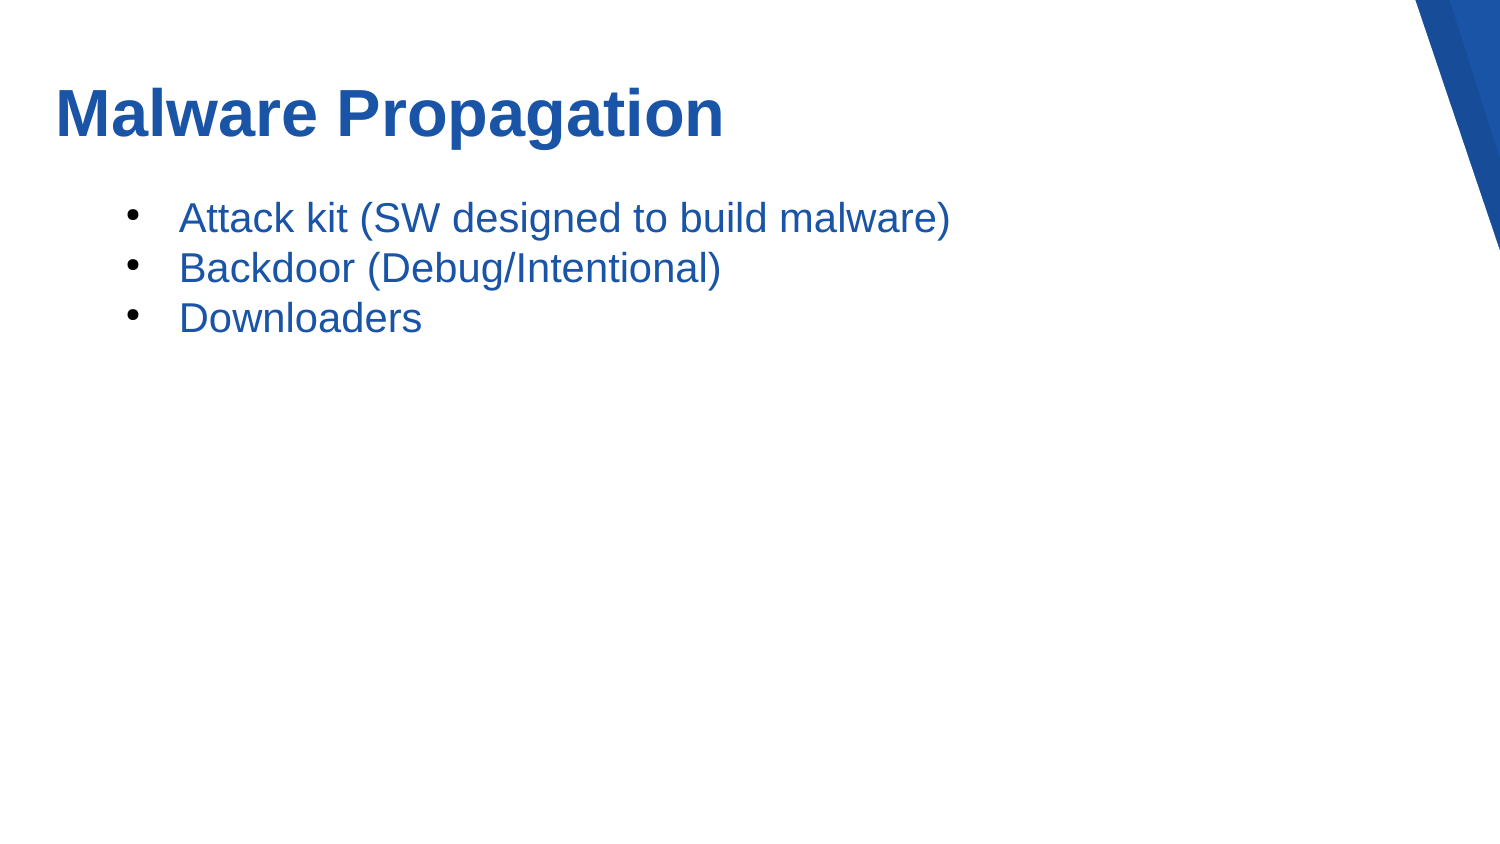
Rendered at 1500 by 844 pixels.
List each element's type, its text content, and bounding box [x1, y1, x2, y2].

title Malware Propagation [40, 97, 1231, 166]
list Attack kit (SW designed to build malware) Backdoor (Debug/Intentional) Downloaders [92, 176, 1459, 844]
